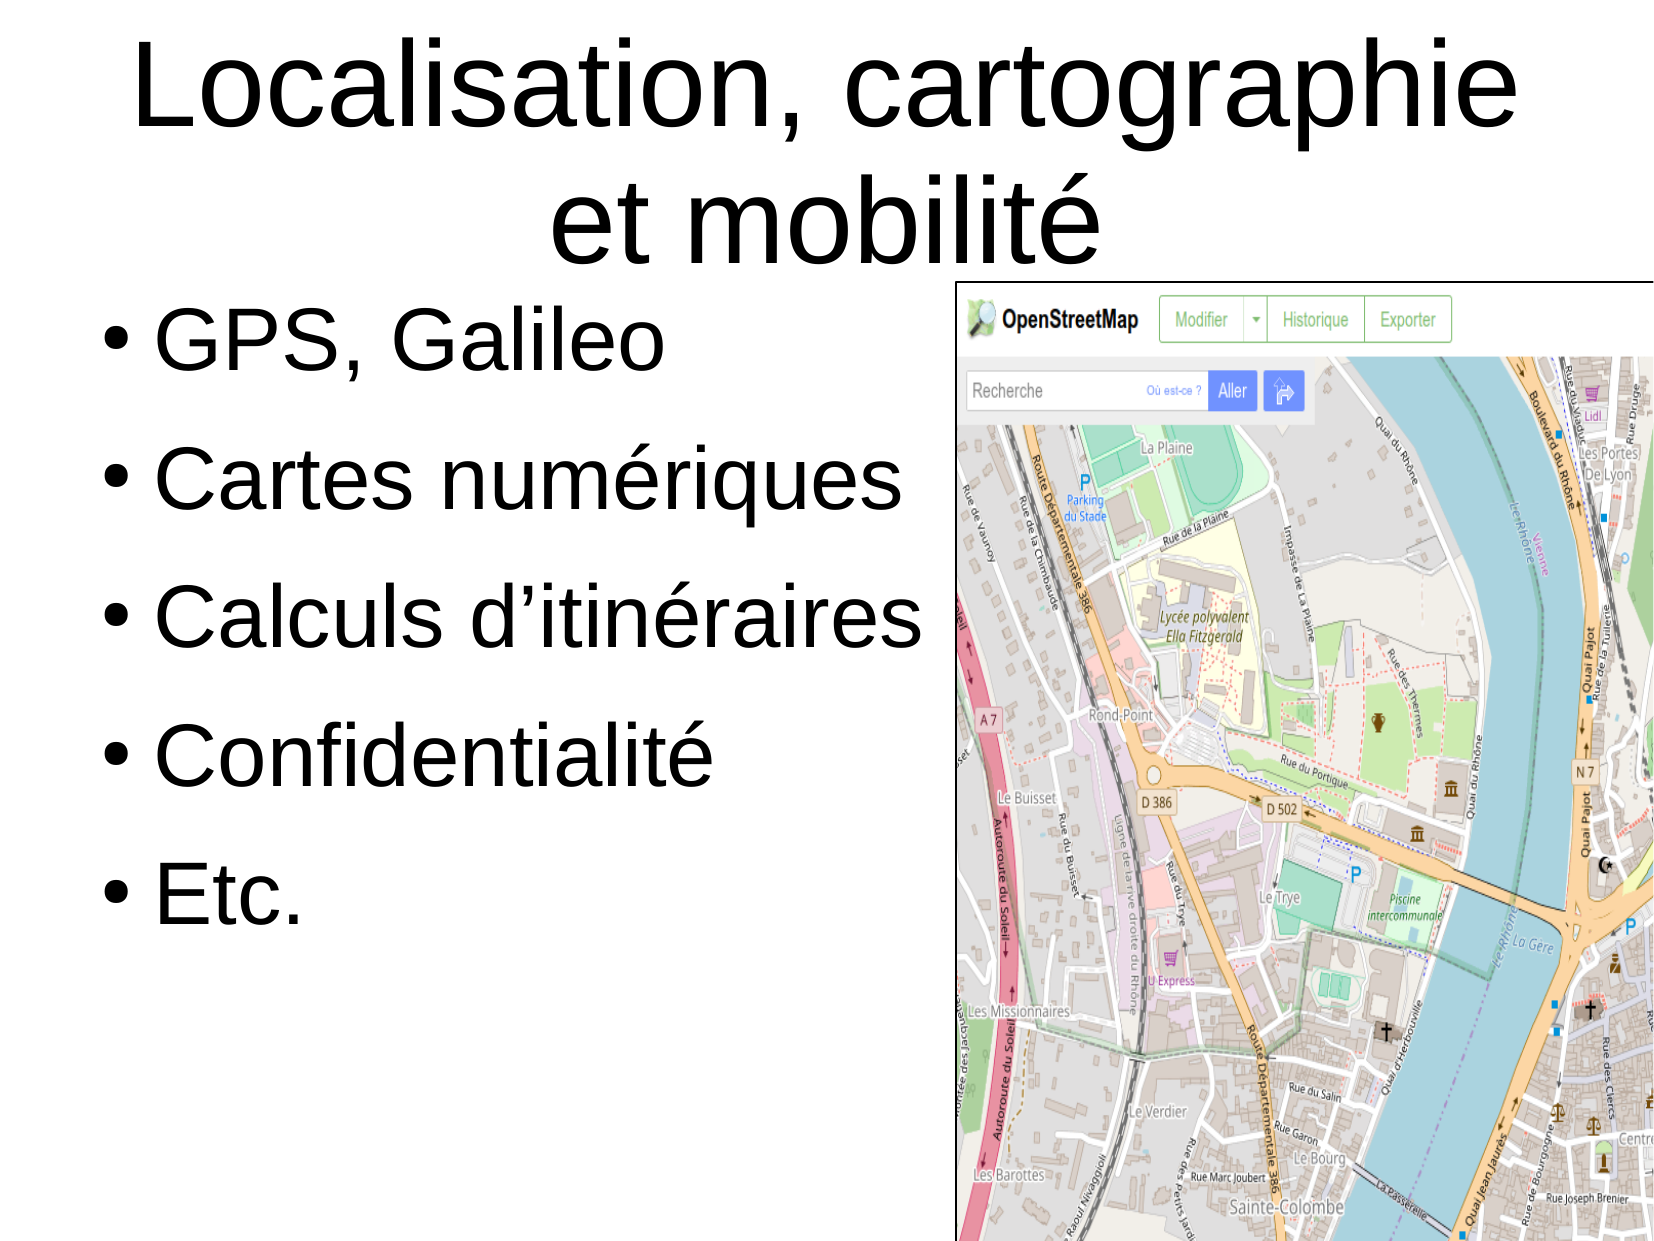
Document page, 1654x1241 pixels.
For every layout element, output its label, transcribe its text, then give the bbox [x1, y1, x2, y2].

picture [956, 283, 1654, 1241]
title Localisation, cartographie et mobilité [82, 0, 1571, 290]
list GPS, Galileo Cartes numériques Calculs d’itinéraires Confidentialité Etc. [82, 290, 955, 1010]
